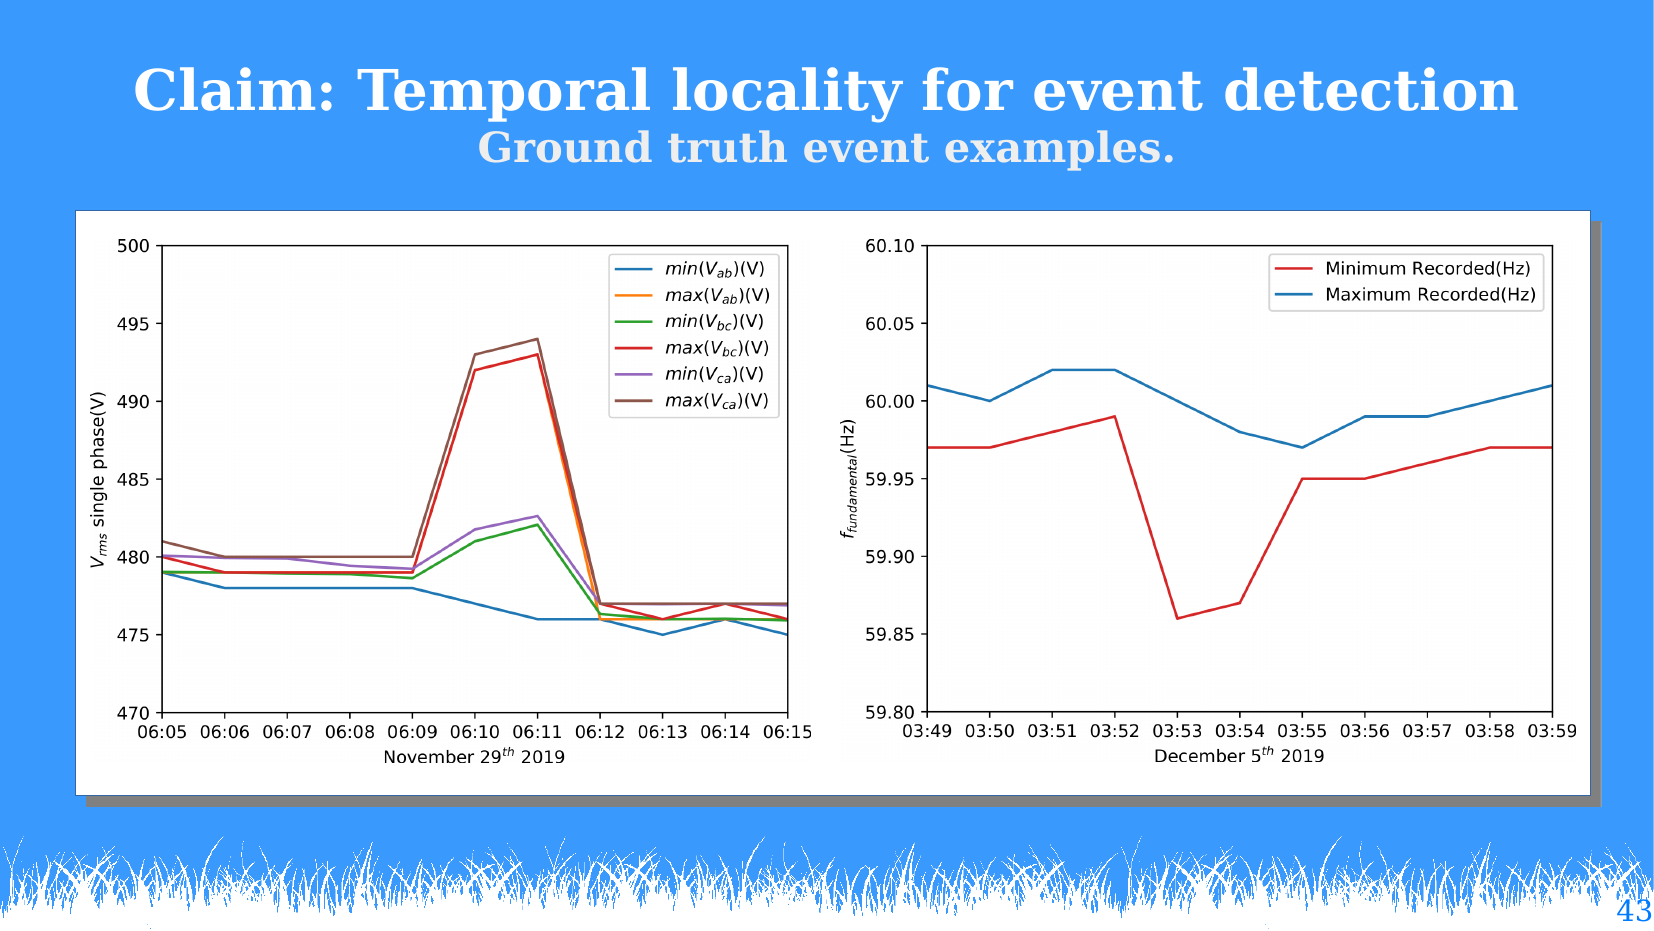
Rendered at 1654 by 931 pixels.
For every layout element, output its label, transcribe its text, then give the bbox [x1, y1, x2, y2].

title Claim: Temporal locality for event detection Ground truth event examples. [82, 36, 1571, 194]
text_box [75, 210, 1591, 796]
picture [0, 0, 1654, 931]
